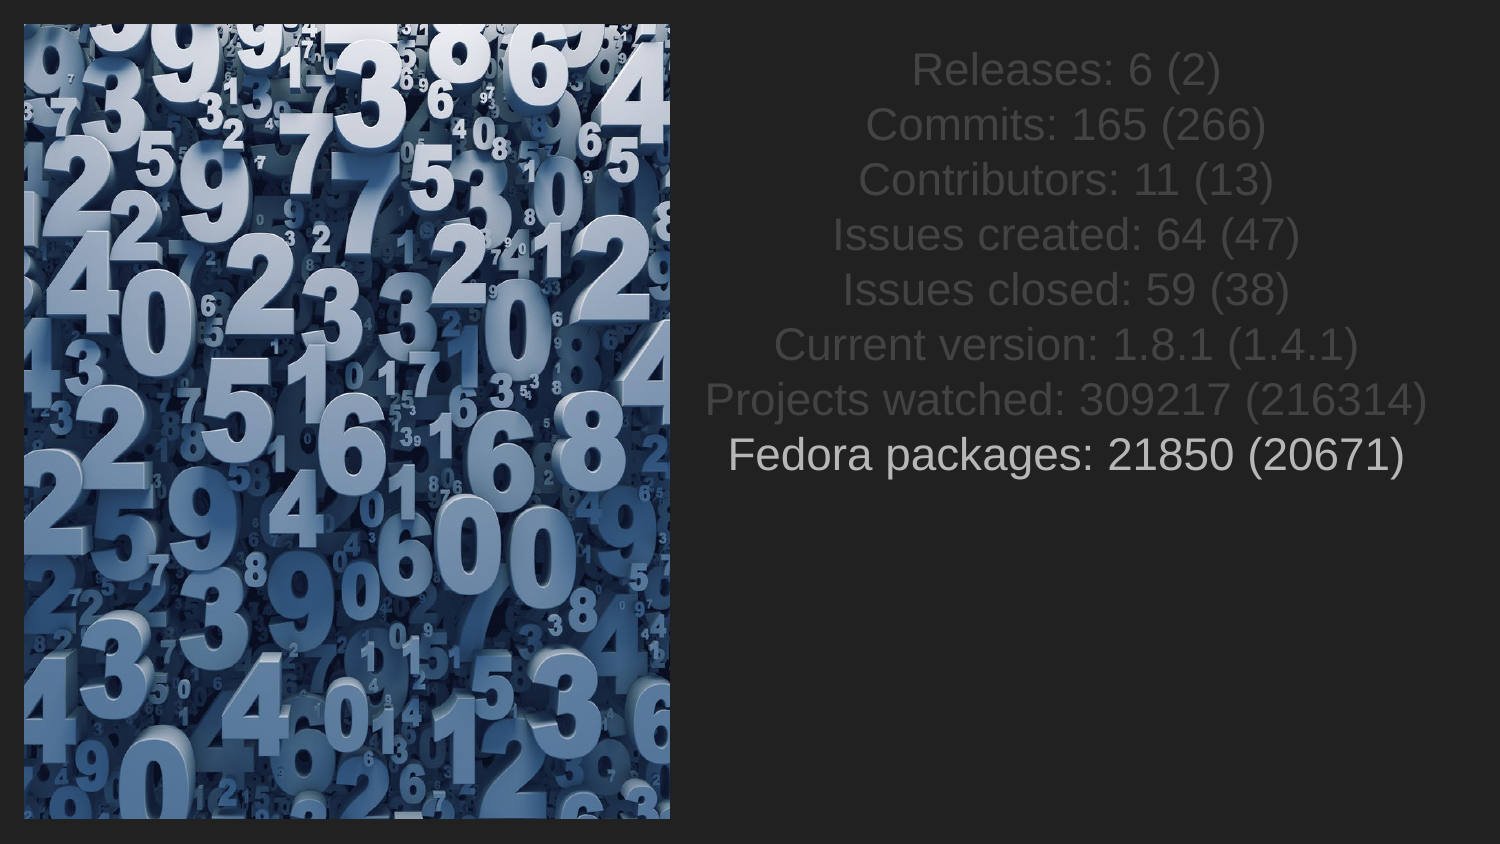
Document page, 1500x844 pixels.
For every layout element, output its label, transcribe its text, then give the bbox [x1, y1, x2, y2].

picture [24, 24, 670, 819]
text_box Releases: 6 (2) Commits: 165 (266) Contributors: 11 (13) Issues created: 64 (47) Issues closed: 59 (38) Current version: 1.8.1 (1.4.1) Projects watched: 309217 (216314) Fedora packages: 21850 (20671) [670, 24, 1464, 819]
